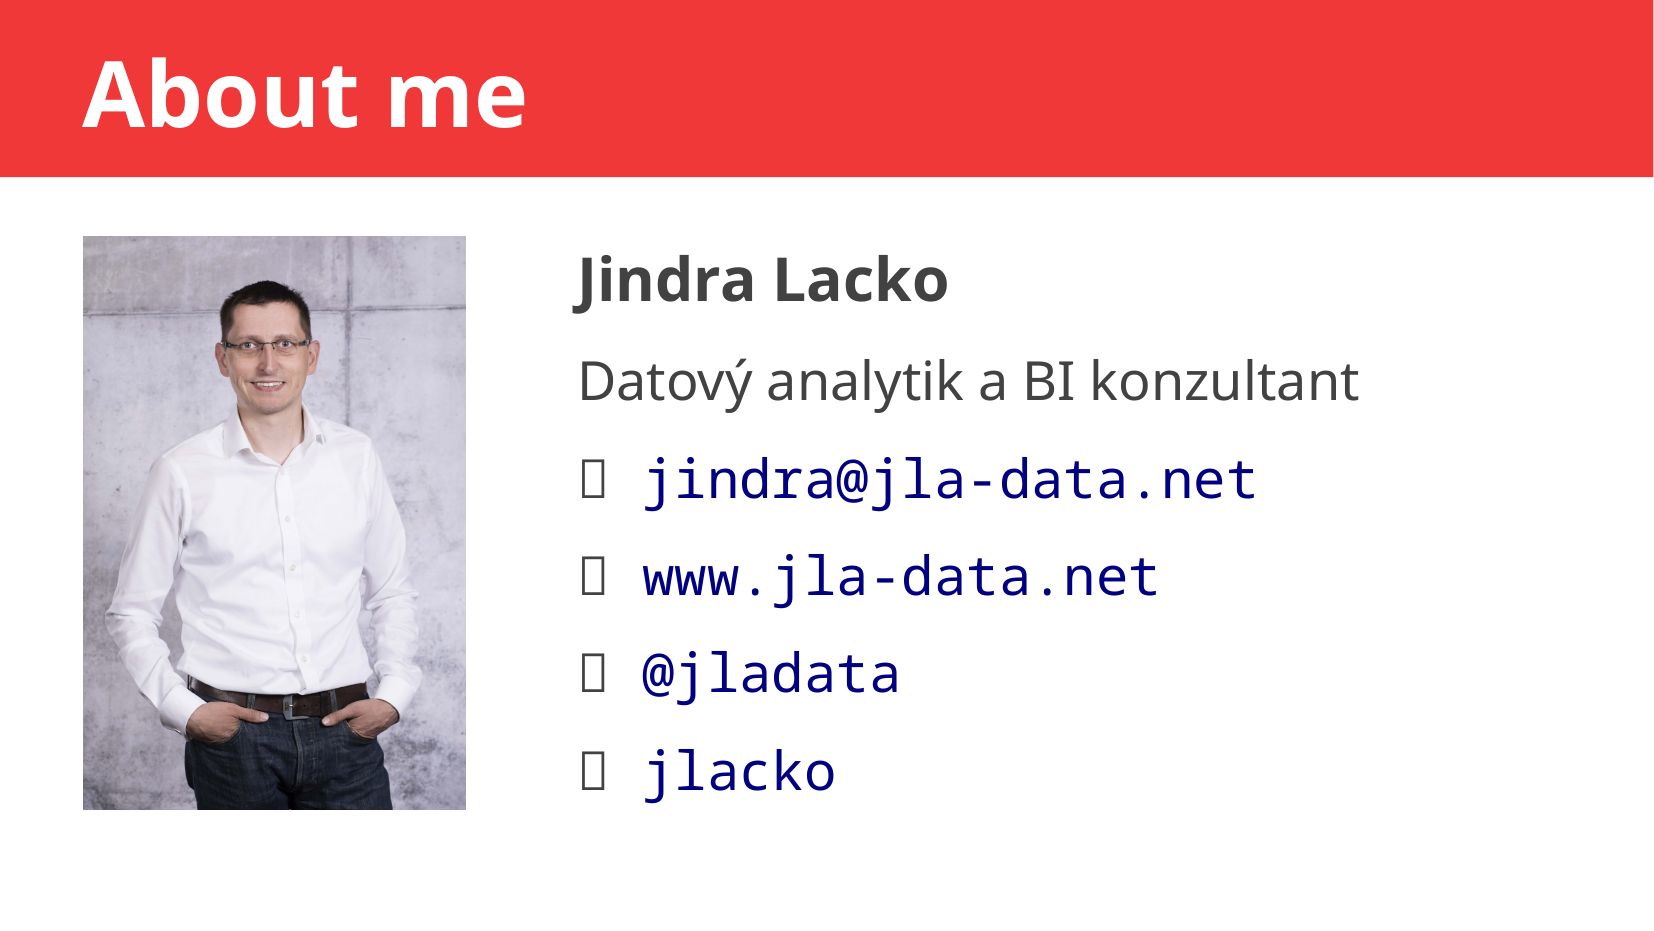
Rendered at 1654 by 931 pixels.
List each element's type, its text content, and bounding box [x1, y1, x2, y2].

title About me [82, 14, 1571, 171]
picture [83, 236, 466, 810]
list Jindra Lacko Datový analytik a BI konzultant  jindra@jla-data.net  www.jla-data.net  @jladata  jlacko [519, 236, 1564, 810]
